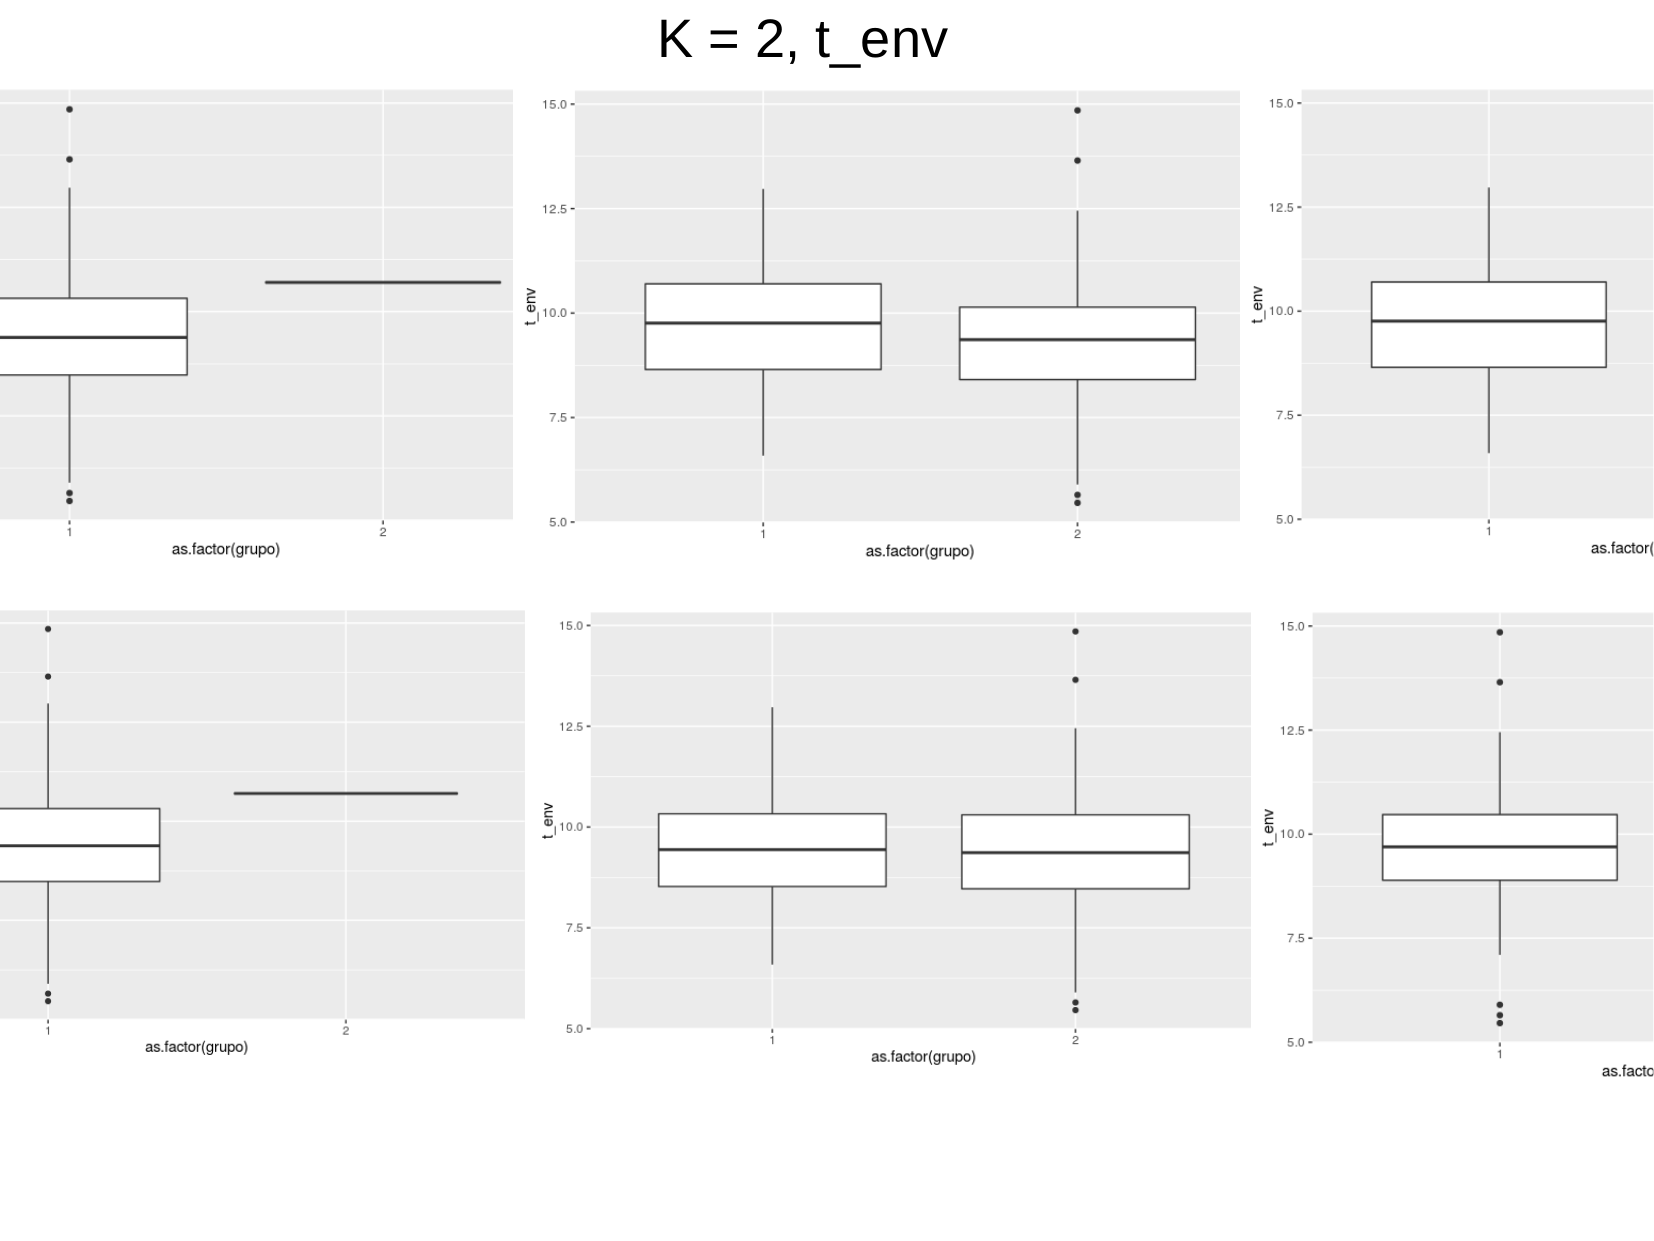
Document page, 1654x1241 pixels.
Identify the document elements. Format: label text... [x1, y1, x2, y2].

picture [0, 603, 1654, 1087]
picture [0, 82, 1654, 567]
title K = 2, t_env [59, 0, 1548, 83]
